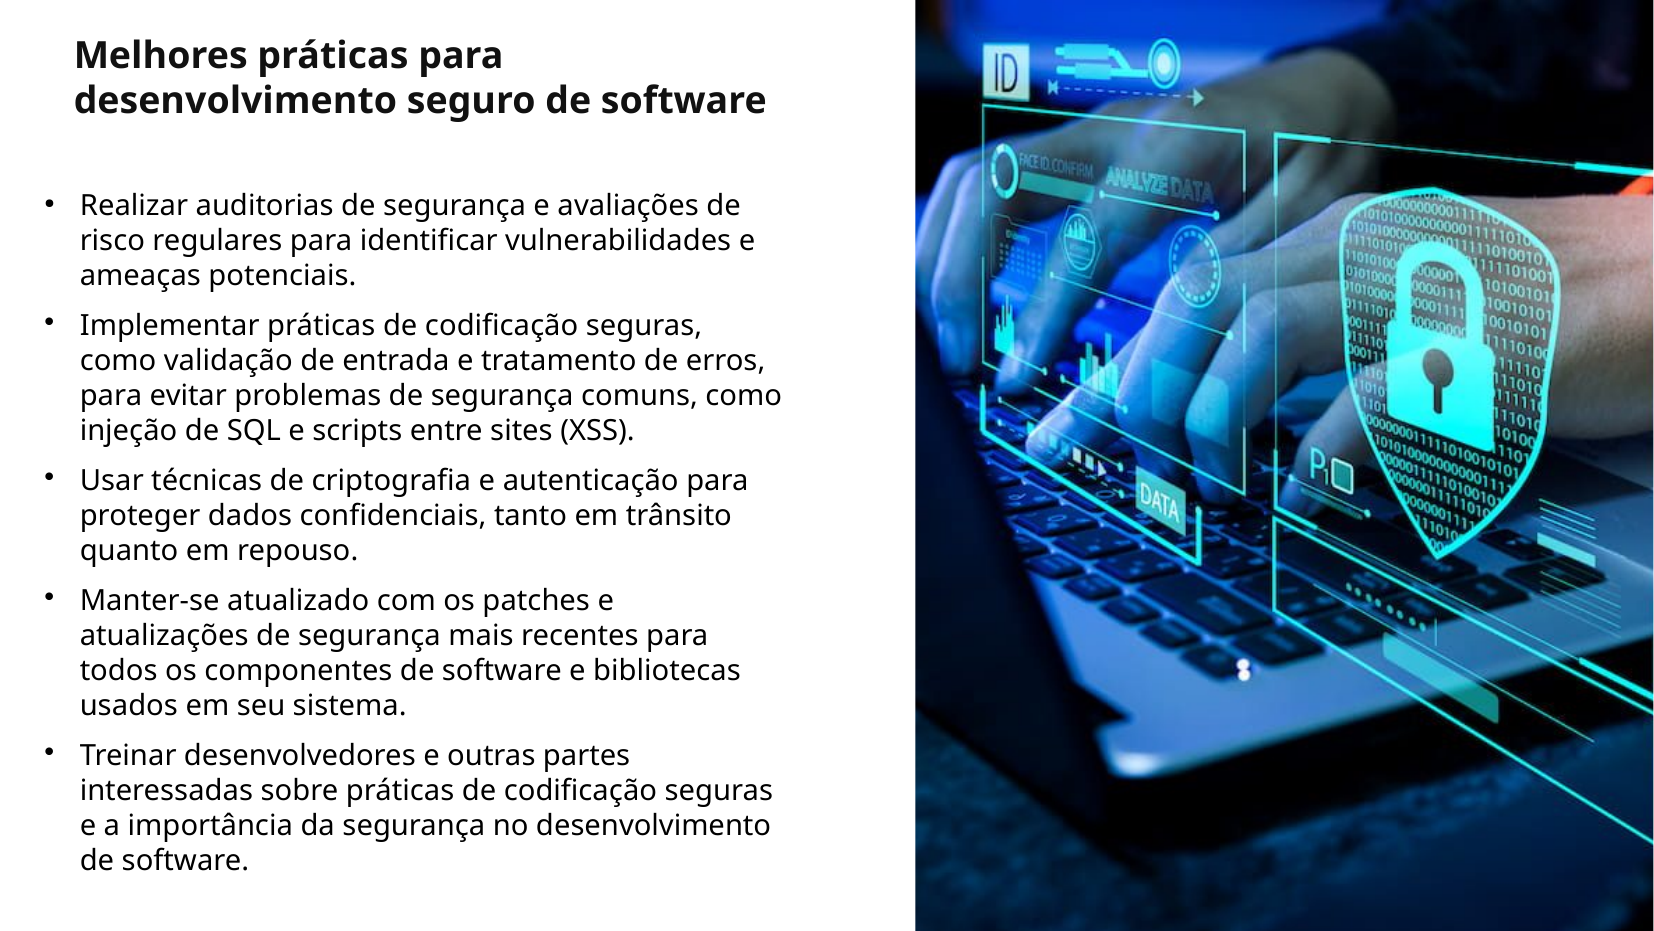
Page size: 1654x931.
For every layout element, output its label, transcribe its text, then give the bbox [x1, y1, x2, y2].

picture [915, 0, 1654, 931]
text_box Realizar auditorias de segurança e avaliações de risco regulares para identificar vulnerabilidades e ameaças potenciais. Implementar práticas de codificação seguras, como validação de entrada e tratamento de erros, para evitar problemas de segurança comuns, como injeção de SQL e scripts entre sites (XSS). Usar técnicas de criptografia e autenticação para proteger dados confidenciais, tanto em trânsito quanto em repouso. Manter-se atualizado com os patches e atualizações de segurança mais recentes para todos os componentes de software e bibliotecas usados ​​em seu sistema. Treinar desenvolvedores e outras partes interessadas sobre práticas de codificação seguras e a importância da segurança no desenvolvimento de software. [29, 129, 798, 632]
text_box Melhores práticas para desenvolvimento seguro de software [58, 23, 821, 89]
